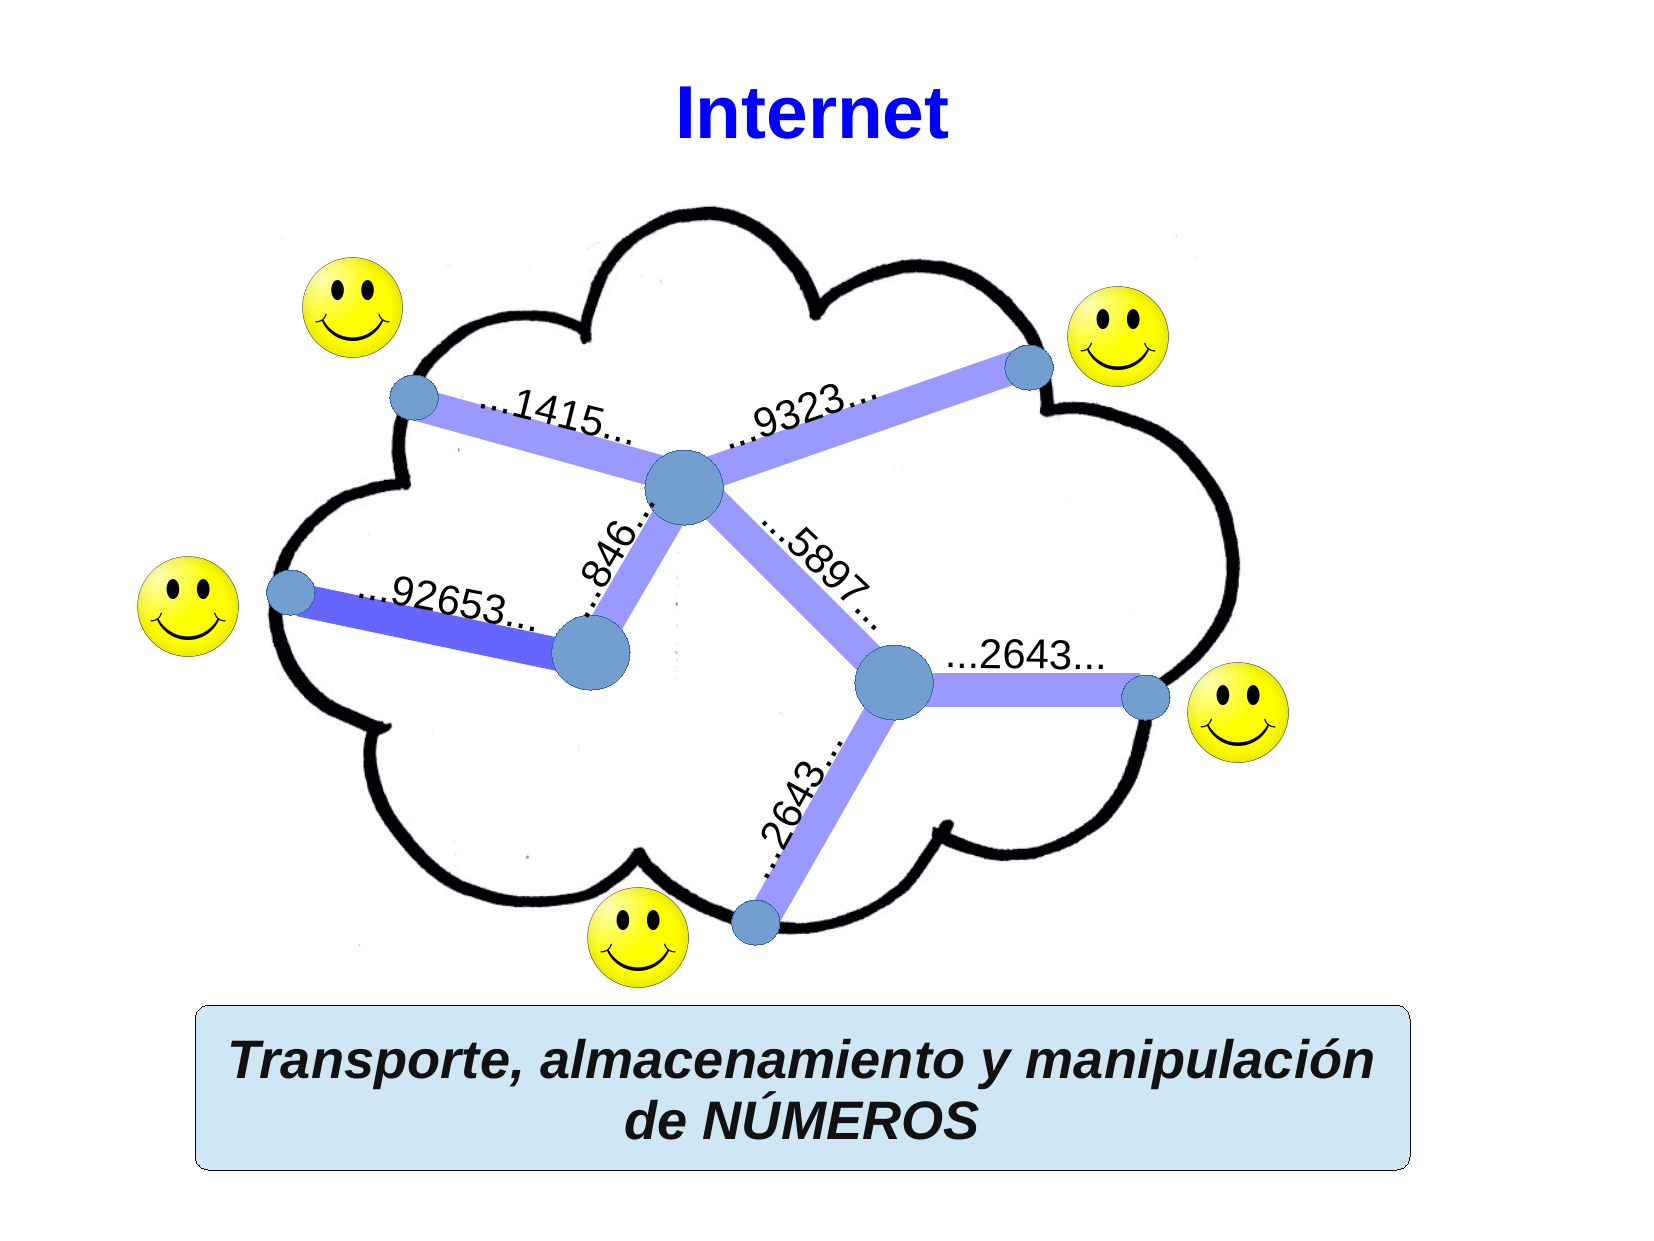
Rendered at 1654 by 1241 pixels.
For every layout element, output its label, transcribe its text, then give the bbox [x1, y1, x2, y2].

text_box ...2643... [720, 690, 878, 905]
text_box [198, 1005, 1407, 1010]
text_box [1004, 345, 1054, 391]
text_box [583, 626, 631, 691]
text_box ...92653... [328, 549, 592, 705]
text_box ...5897... [706, 494, 927, 696]
text_box [389, 375, 439, 421]
text_box ...9323... [698, 345, 931, 515]
text_box ...846... [540, 465, 691, 650]
text_box Transporte, almacenamiento y manipulación de NÚMEROS [195, 1010, 1411, 1171]
text_box ...1415... [447, 359, 676, 503]
text_box [856, 645, 933, 721]
text_box [731, 900, 781, 946]
text_box Internet [64, 59, 1561, 166]
text_box [1121, 675, 1171, 721]
text_box [266, 570, 316, 616]
picture [135, 179, 1291, 991]
text_box [658, 450, 724, 526]
text_box ...2643... [929, 622, 1141, 691]
